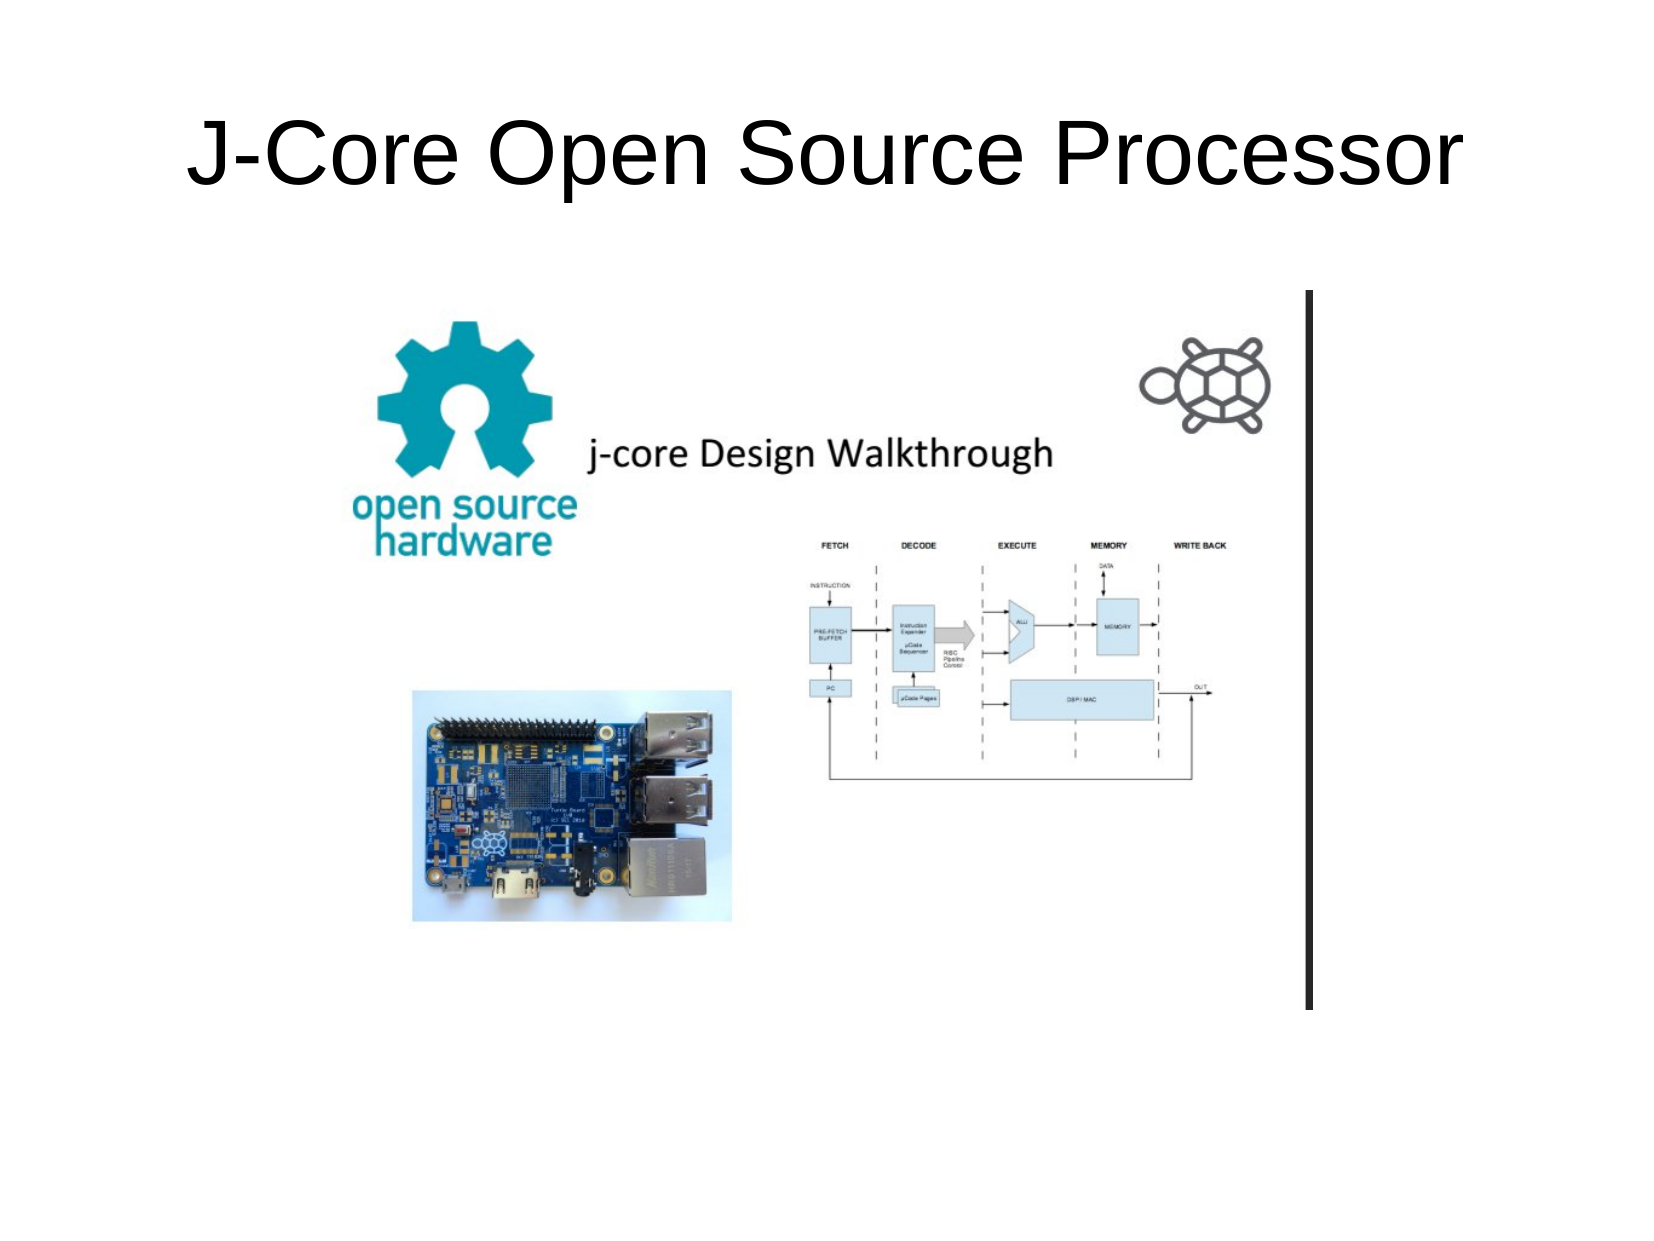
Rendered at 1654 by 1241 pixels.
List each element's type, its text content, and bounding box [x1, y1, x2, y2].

picture [341, 290, 1313, 1010]
title J-Core Open Source Processor [82, 49, 1571, 257]
